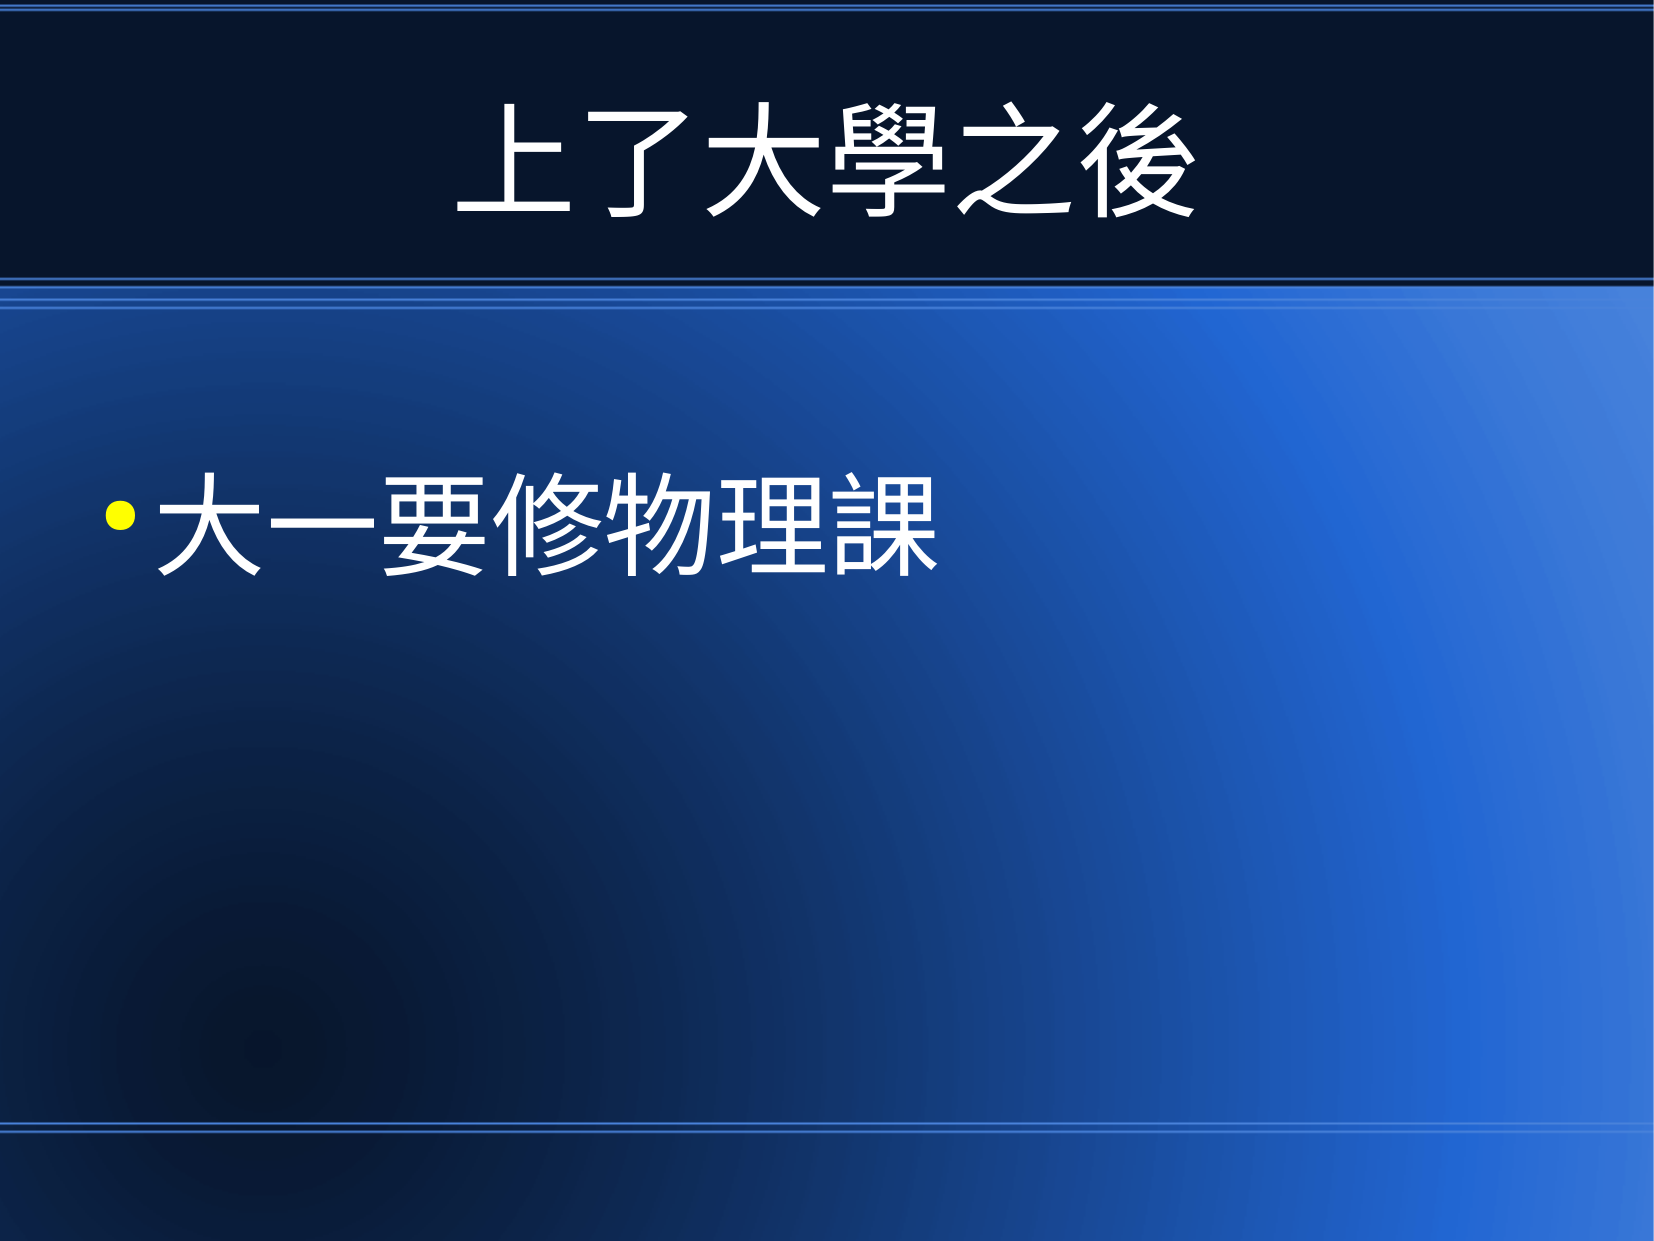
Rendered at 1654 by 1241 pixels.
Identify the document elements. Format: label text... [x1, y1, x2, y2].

title 上了大學之後 [82, 49, 1571, 257]
list 大一要修物理課 [82, 355, 1571, 1241]
picture [0, 0, 1654, 1241]
